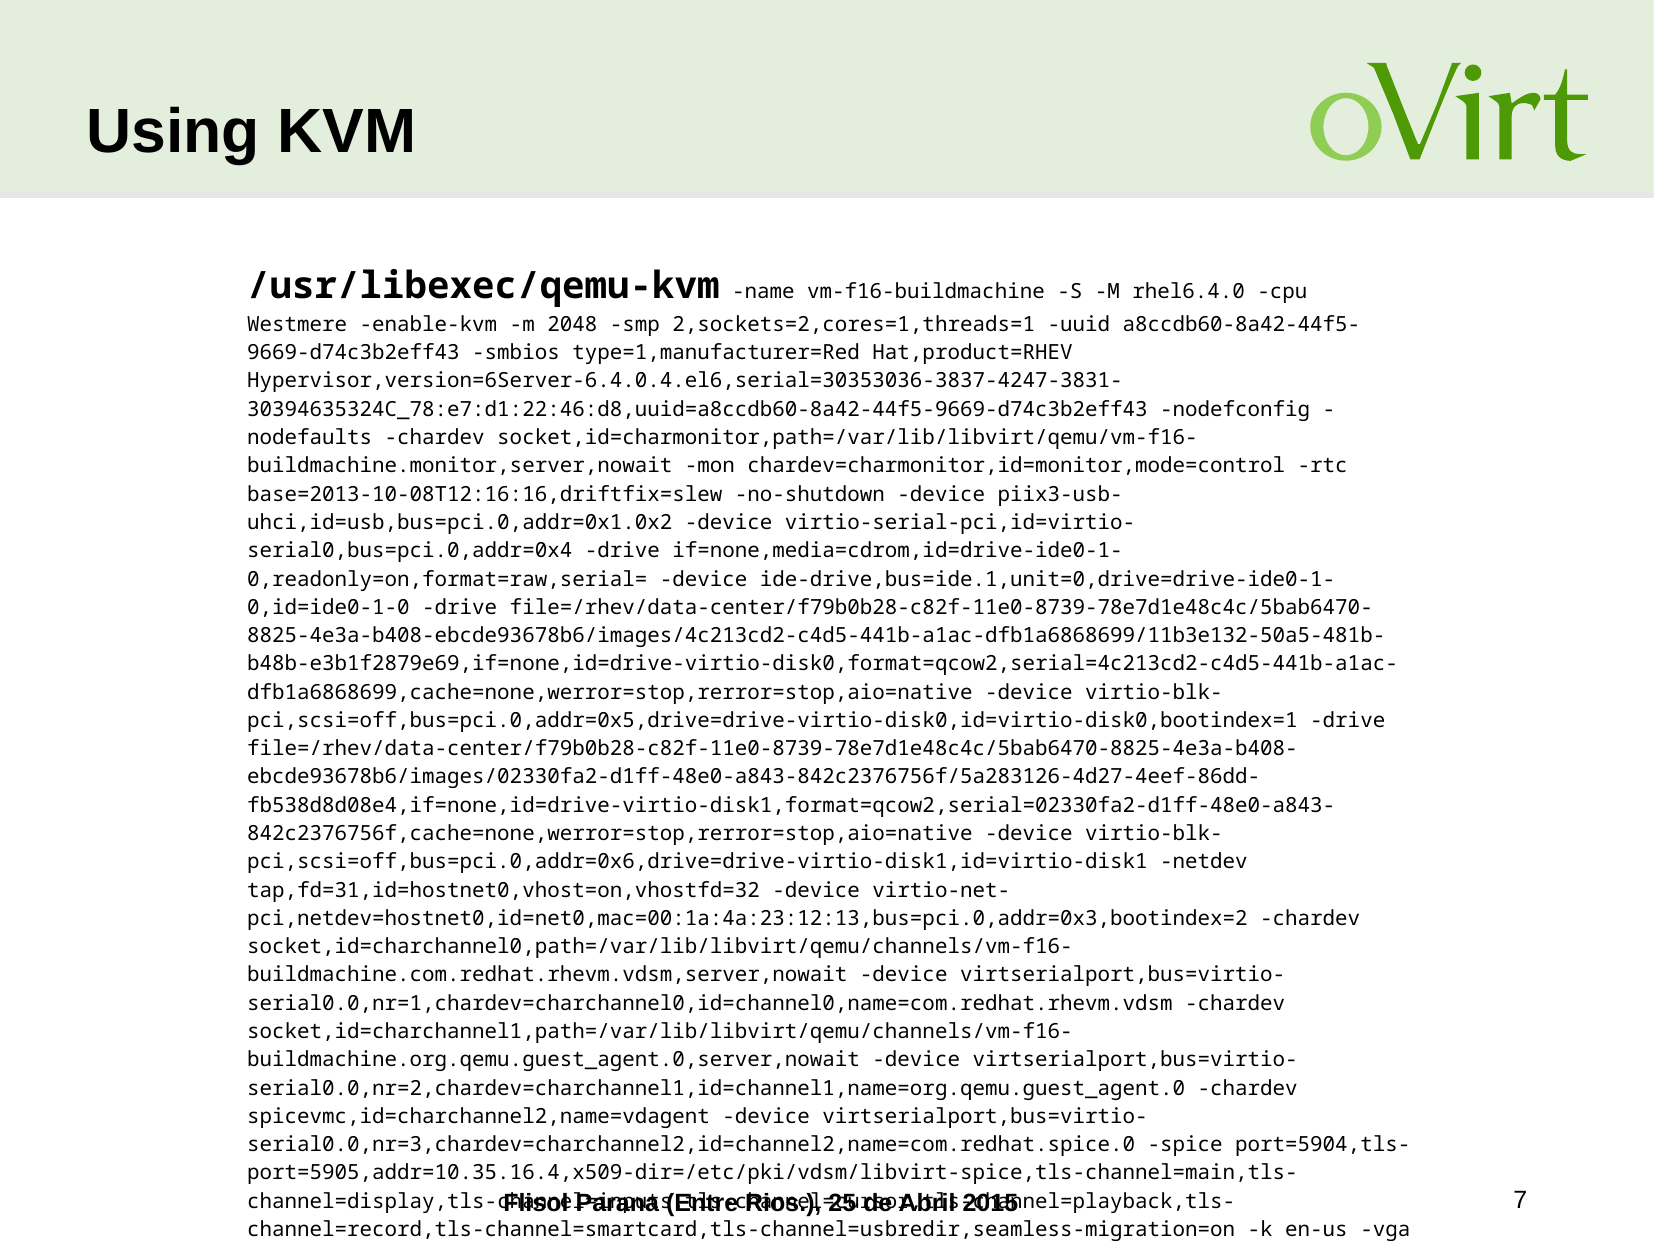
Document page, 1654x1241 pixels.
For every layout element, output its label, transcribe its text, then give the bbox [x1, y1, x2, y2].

title Using KVM [86, 36, 1307, 225]
text_box /usr/libexec/qemu-kvm -name vm-f16-buildmachine -S -M rhel6.4.0 -cpu Westmere -enable-kvm -m 2048 -smp 2,sockets=2,cores=1,threads=1 -uuid a8ccdb60-8a42-44f5-9669-d74c3b2eff43 -smbios type=1,manufacturer=Red Hat,product=RHEV Hypervisor,version=6Server-6.4.0.4.el6,serial=30353036-3837-4247-3831-30394635324C_78:e7:d1:22:46:d8,uuid=a8ccdb60-8a42-44f5-9669-d74c3b2eff43 -nodefconfig -nodefaults -chardev socket,id=charmonitor,path=/var/lib/libvirt/qemu/vm-f16-buildmachine.monitor,server,nowait -mon chardev=charmonitor,id=monitor,mode=control -rtc base=2013-10-08T12:16:16,driftfix=slew -no-shutdown -device piix3-usb-uhci,id=usb,bus=pci.0,addr=0x1.0x2 -device virtio-serial-pci,id=virtio-serial0,bus=pci.0,addr=0x4 -drive if=none,media=cdrom,id=drive-ide0-1-0,readonly=on,format=raw,serial= -device ide-drive,bus=ide.1,unit=0,drive=drive-ide0-1-0,id=ide0-1-0 -drive file=/rhev/data-center/f79b0b28-c82f-11e0-8739-78e7d1e48c4c/5bab6470-8825-4e3a-b408-ebcde93678b6/images/4c213cd2-c4d5-441b-a1ac-dfb1a6868699/11b3e132-50a5-481b-b48b-e3b1f2879e69,if=none,id=drive-virtio-disk0,format=qcow2,serial=4c213cd2-c4d5-441b-a1ac-dfb1a6868699,cache=none,werror=stop,rerror=stop,aio=native -device virtio-blk-pci,scsi=off,bus=pci.0,addr=0x5,drive=drive-virtio-disk0,id=virtio-disk0,bootindex=1 -drive file=/rhev/data-center/f79b0b28-c82f-11e0-8739-78e7d1e48c4c/5bab6470-8825-4e3a-b408-ebcde93678b6/images/02330fa2-d1ff-48e0-a843-842c2376756f/5a283126-4d27-4eef-86dd-fb538d8d08e4,if=none,id=drive-virtio-disk1,format=qcow2,serial=02330fa2-d1ff-48e0-a843-842c2376756f,cache=none,werror=stop,rerror=stop,aio=native -device virtio-blk-pci,scsi=off,bus=pci.0,addr=0x6,drive=drive-virtio-disk1,id=virtio-disk1 -netdev tap,fd=31,id=hostnet0,vhost=on,vhostfd=32 -device virtio-net-pci,netdev=hostnet0,id=net0,mac=00:1a:4a:23:12:13,bus=pci.0,addr=0x3,bootindex=2 -chardev socket,id=charchannel0,path=/var/lib/libvirt/qemu/channels/vm-f16-buildmachine.com.redhat.rhevm.vdsm,server,nowait -device virtserialport,bus=virtio-serial0.0,nr=1,chardev=charchannel0,id=channel0,name=com.redhat.rhevm.vdsm -chardev socket,id=charchannel1,path=/var/lib/libvirt/qemu/channels/vm-f16-buildmachine.org.qemu.guest_agent.0,server,nowait -device virtserialport,bus=virtio-serial0.0,nr=2,chardev=charchannel1,id=channel1,name=org.qemu.guest_agent.0 -chardev spicevmc,id=charchannel2,name=vdagent -device virtserialport,bus=virtio-serial0.0,nr=3,chardev=charchannel2,id=channel2,name=com.redhat.spice.0 -spice port=5904,tls-port=5905,addr=10.35.16.4,x509-dir=/etc/pki/vdsm/libvirt-spice,tls-channel=main,tls-channel=display,tls-channel=inputs,tls-channel=cursor,tls-channel=playback,tls-channel=record,tls-channel=smartcard,tls-channel=usbredir,seamless-migration=on -k en-us -vga qxl -global qxl-vga.ram_size=67108864 -global qxl-vga.vram_size=67108864 [232, 250, 1425, 1159]
